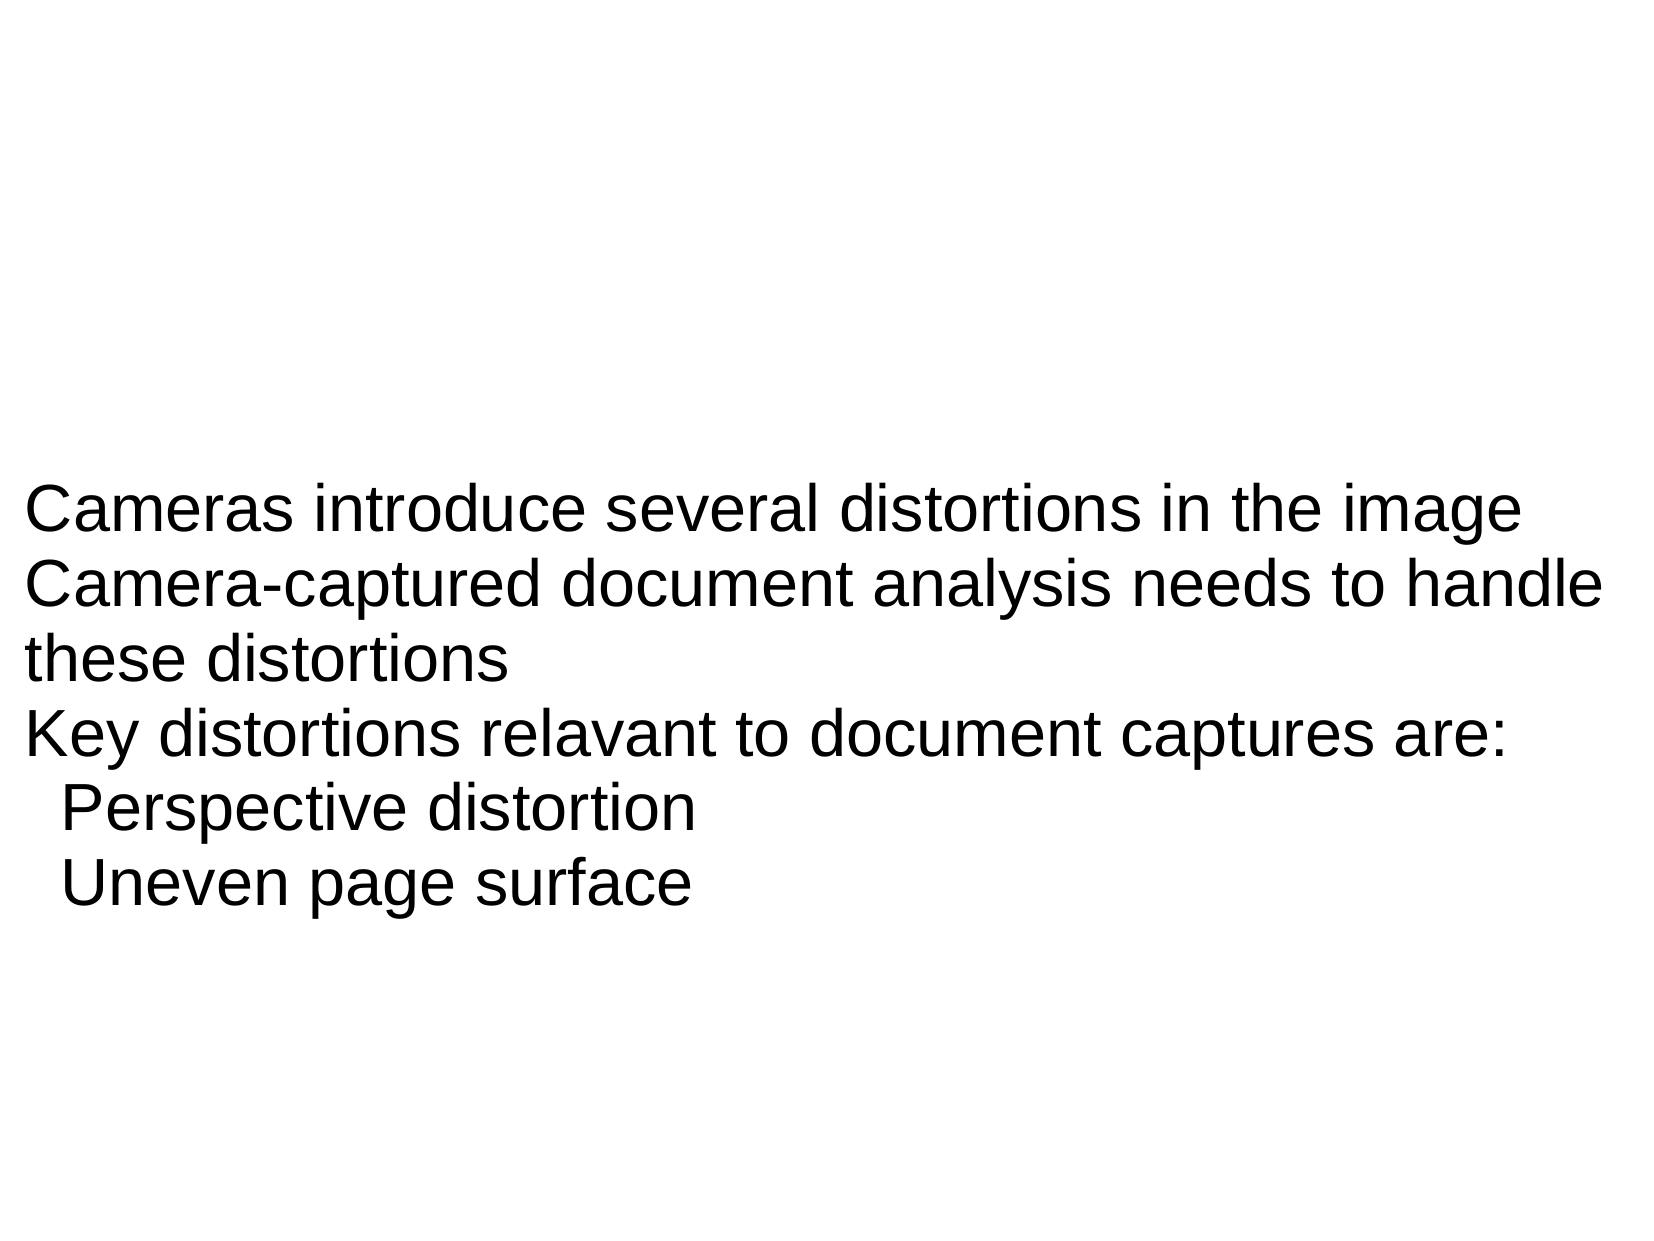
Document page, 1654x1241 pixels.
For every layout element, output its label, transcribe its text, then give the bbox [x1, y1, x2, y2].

subtitle Cameras introduce several distortions in the image Camera-captured document analysis needs to handle these distortions Key distortions relavant to document captures are: Perspective distortion Uneven page surface [25, 233, 1654, 1158]
